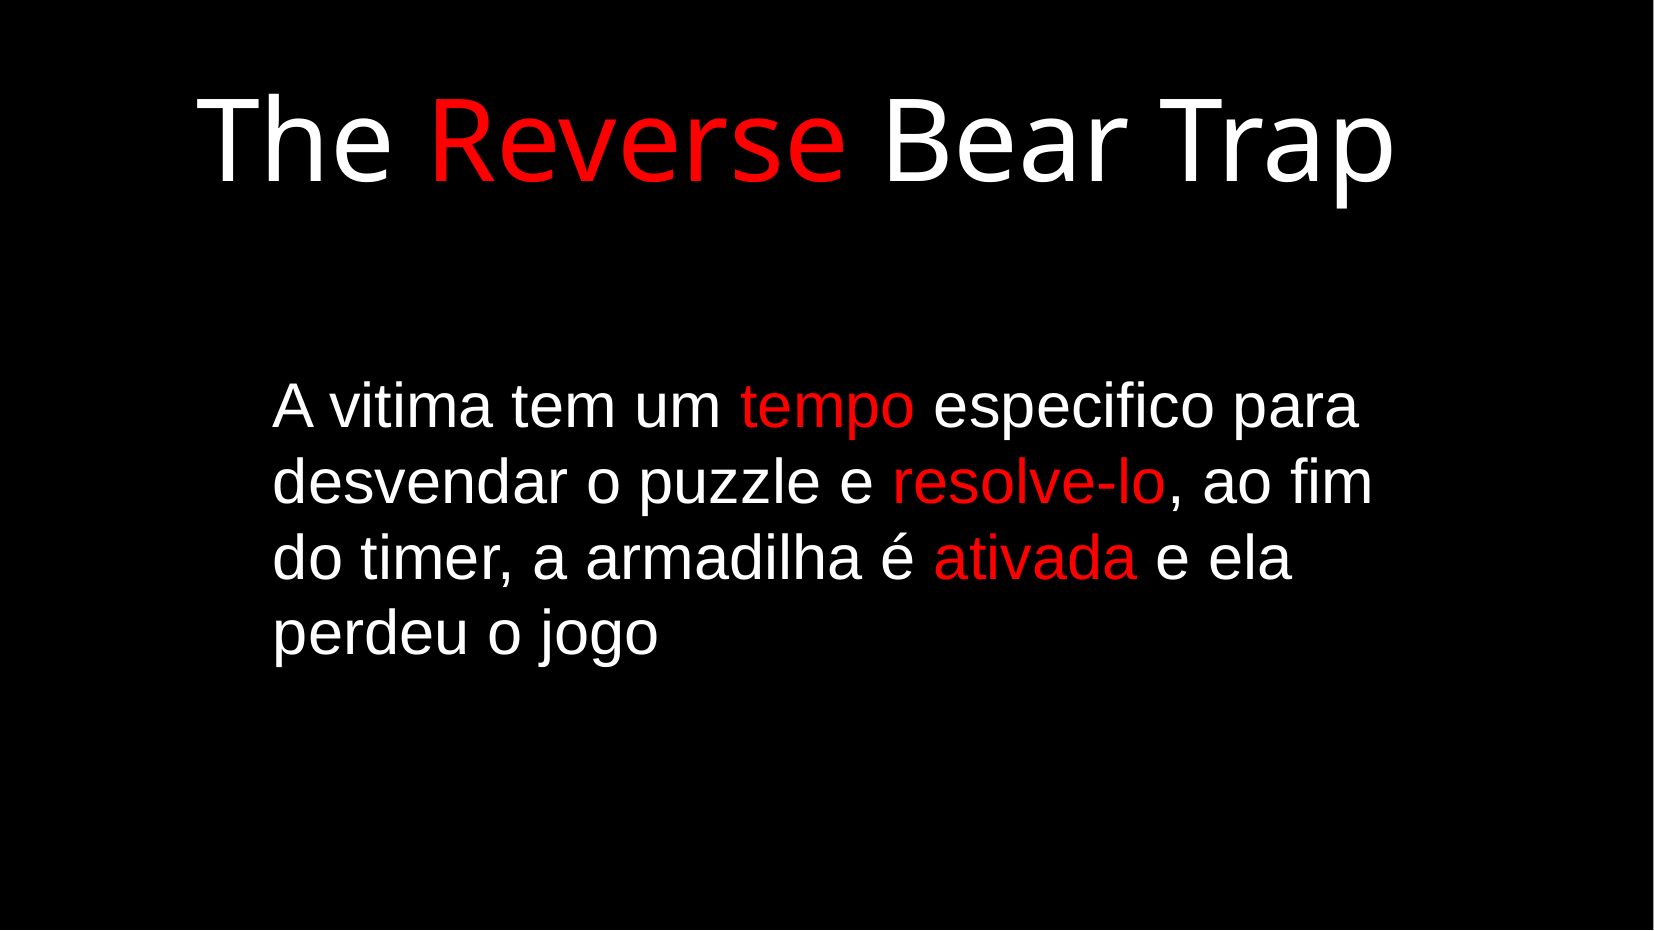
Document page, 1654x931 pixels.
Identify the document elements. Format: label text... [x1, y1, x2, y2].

text_box The Reverse Bear Trap [181, 59, 1551, 213]
text_box A vitima tem um tempo especifico para desvendar o puzzle e resolve-lo, ao fim do timer, a armadilha é ativada e ela perdeu o jogo [258, 357, 1396, 676]
